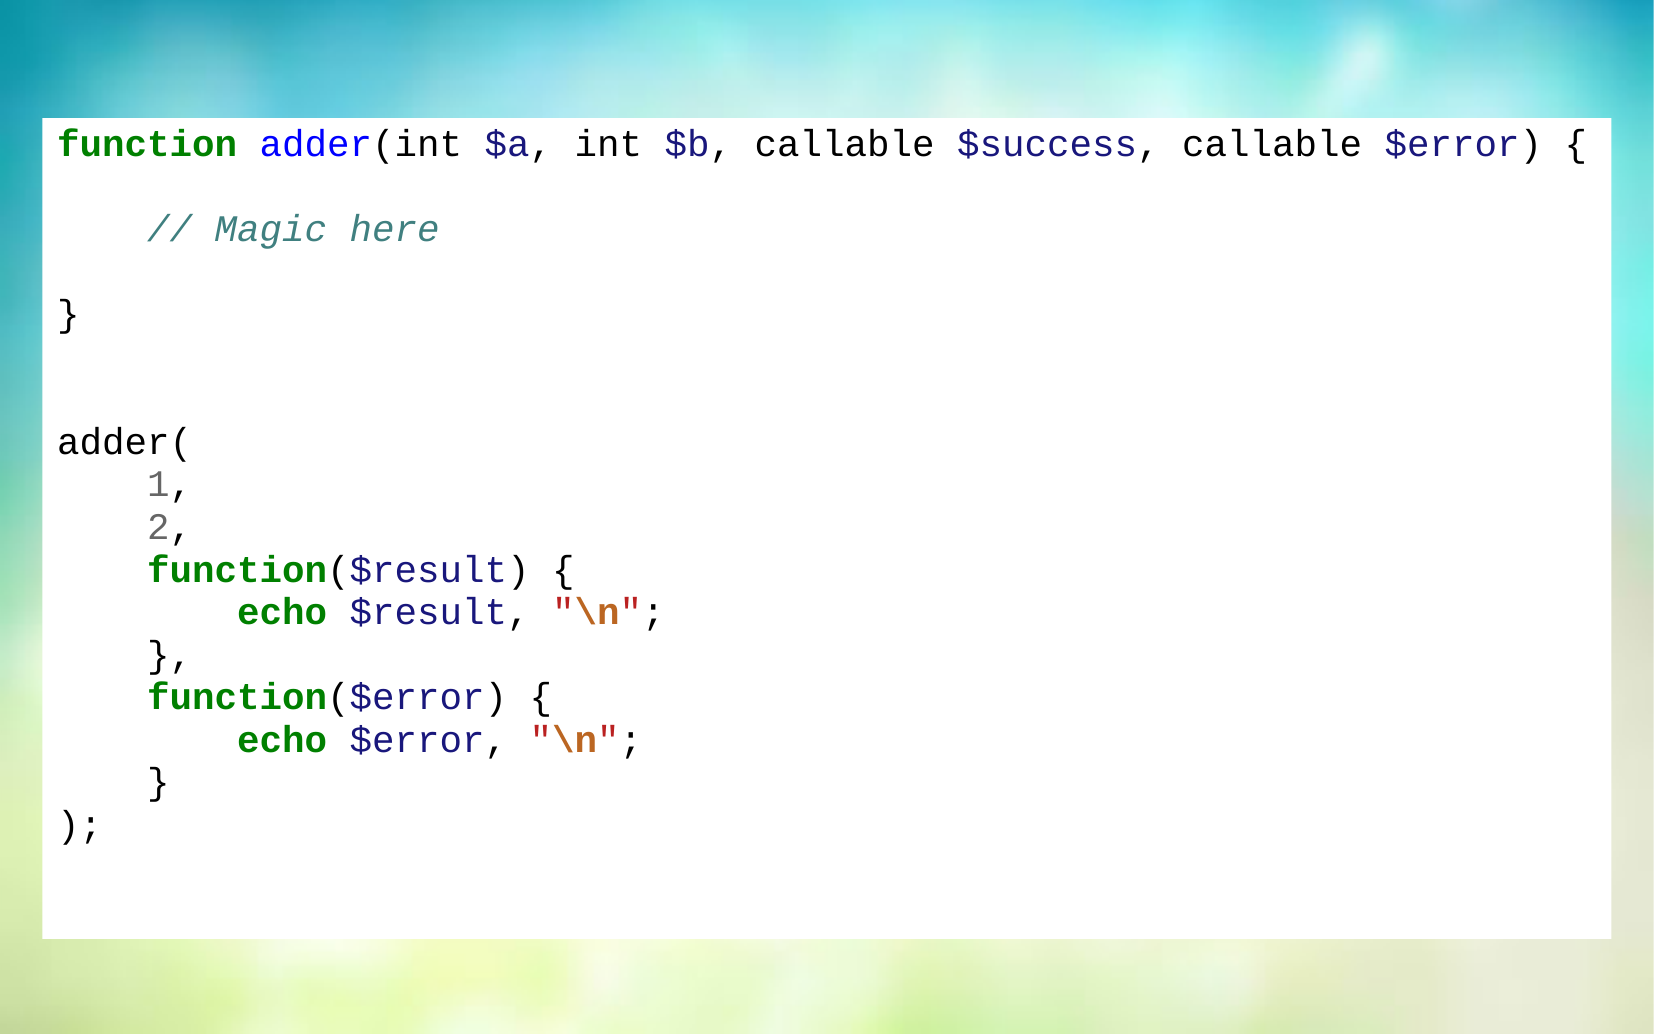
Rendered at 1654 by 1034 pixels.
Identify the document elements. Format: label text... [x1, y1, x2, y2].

picture [0, 0, 1654, 1034]
text_box function adder(int $a, int $b, callable $success, callable $error) { // Magic here } adder( 1, 2, function($result) { echo $result, "\n"; }, function($error) { echo $error, "\n"; } ); [42, 118, 1612, 939]
